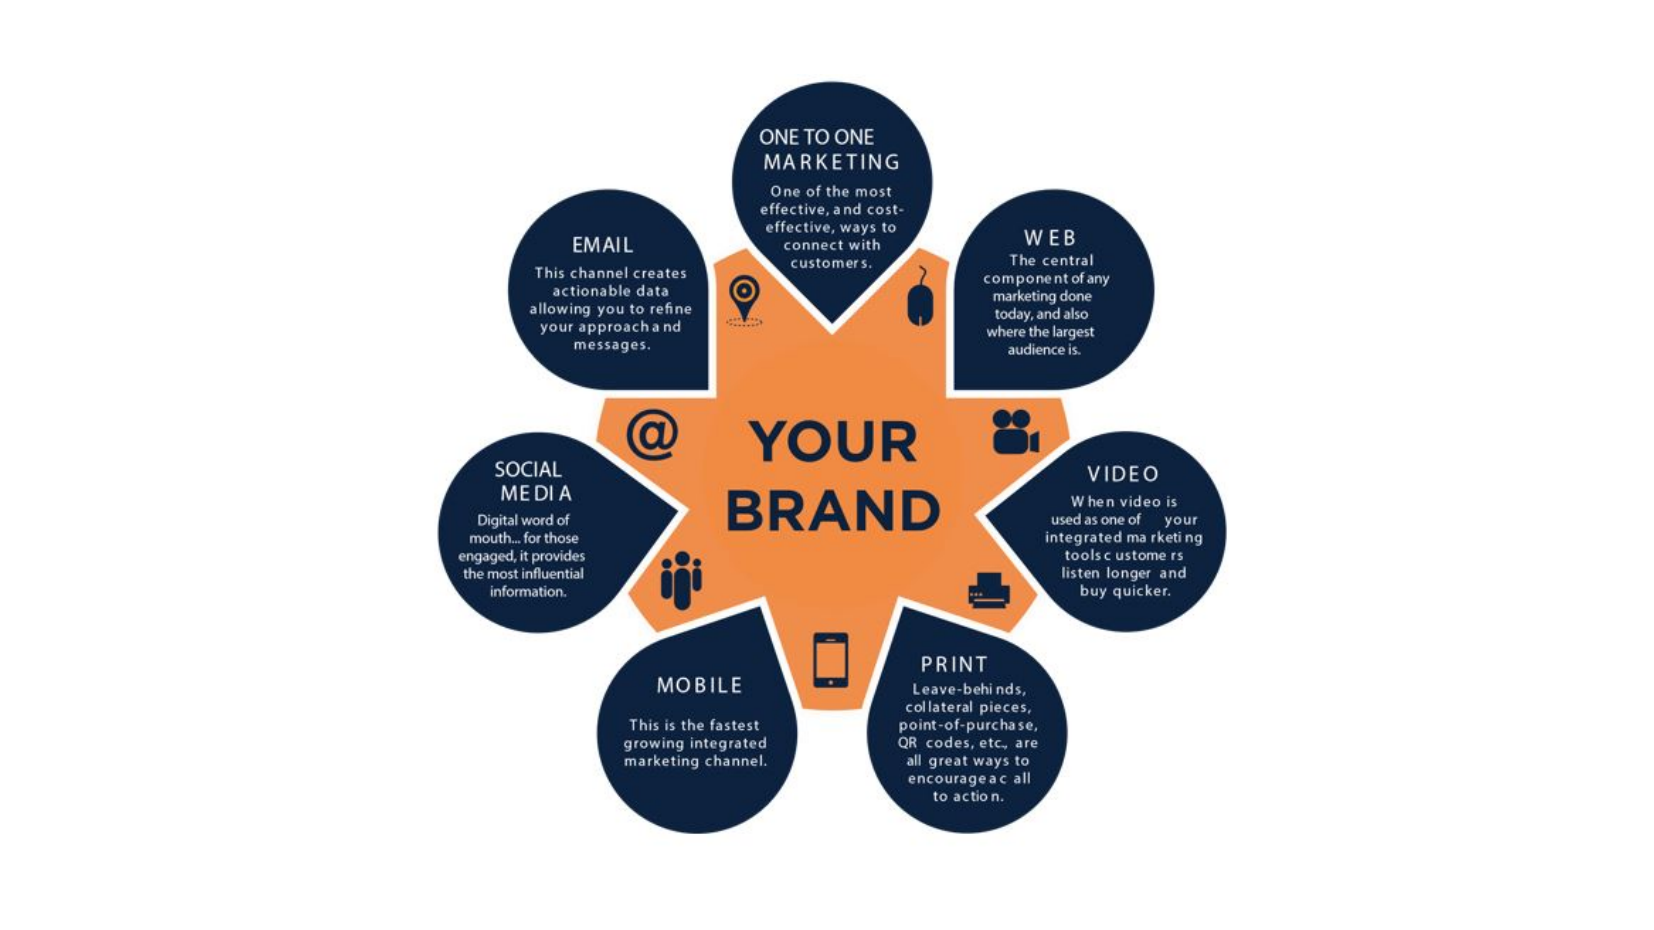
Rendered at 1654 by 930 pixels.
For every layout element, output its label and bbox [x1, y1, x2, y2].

picture [412, 74, 1251, 851]
